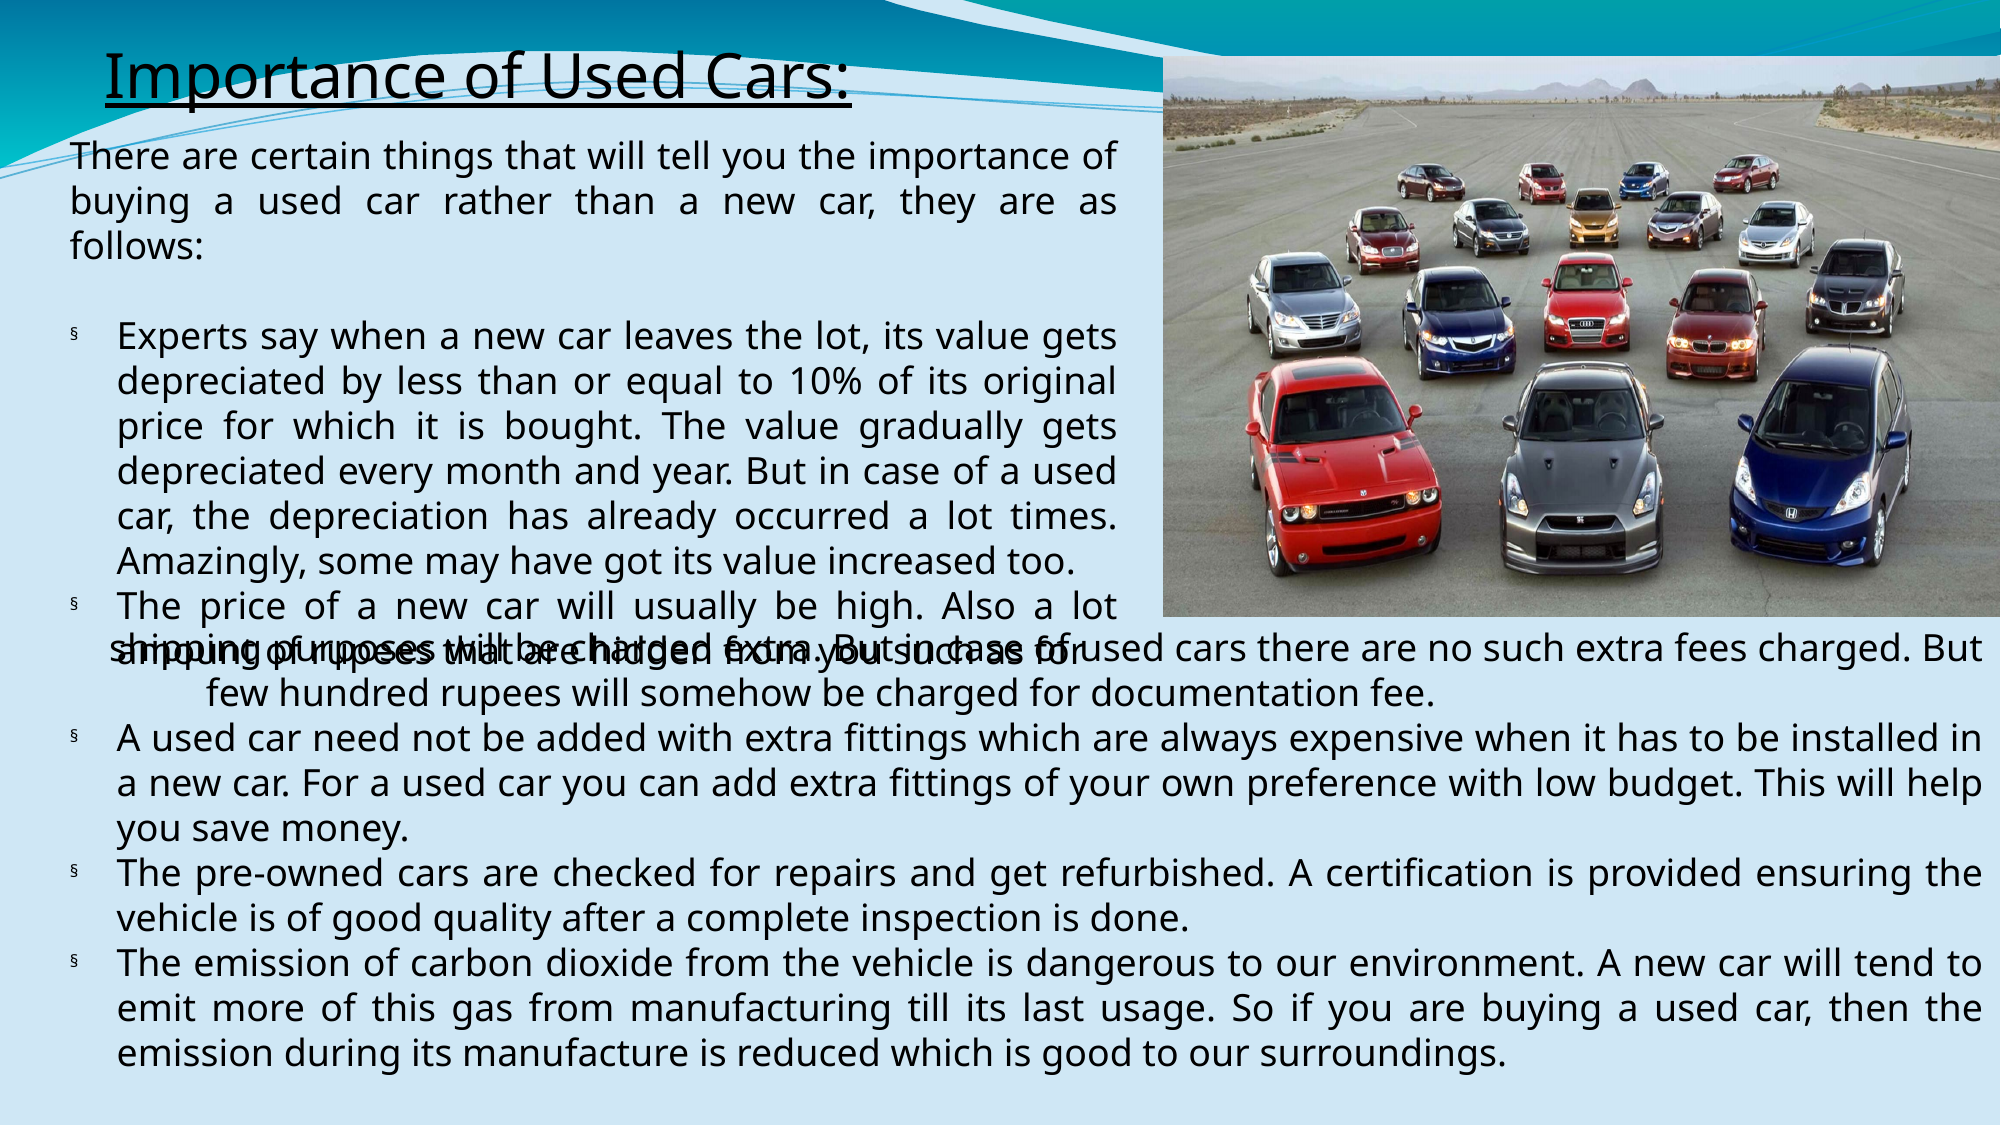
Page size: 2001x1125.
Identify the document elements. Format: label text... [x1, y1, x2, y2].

text_box Importance of Used Cars: [89, 28, 1889, 119]
text_box There are certain things that will tell you the importance of buying a used car rather than a new car, they are as follows: Experts say when a new car leaves the lot, its value gets depreciated by less than or equal to 10% of its original price for which it is bought. The value gradually gets depreciated every month and year. But in case of a used car, the depreciation has already occurred a lot times. Amazingly, some may have got its value increased too. The price of a new car will usually be high. Also a lot amount of rupees that are hidden from you such as for [54, 124, 1134, 616]
text_box shipping purposes will be charged extra. But in case of used cars there are no such extra fees charged. But few hundred rupees will somehow be charged for documentation fee. A used car need not be added with extra fittings which are always expensive when it has to be installed in a new car. For a used car you can add extra fittings of your own preference with low budget. This will help you save money. The pre-owned cars are checked for repairs and get refurbished. A certification is provided ensuring the vehicle is of good quality after a complete inspection is done. The emission of carbon dioxide from the vehicle is dangerous to our environment. A new car will tend to emit more of this gas from manufacturing till its last usage. So if you are buying a used car, then the emission during its manufacture is reduced which is good to our surroundings. [54, 616, 2000, 1125]
picture [1163, 56, 2000, 616]
